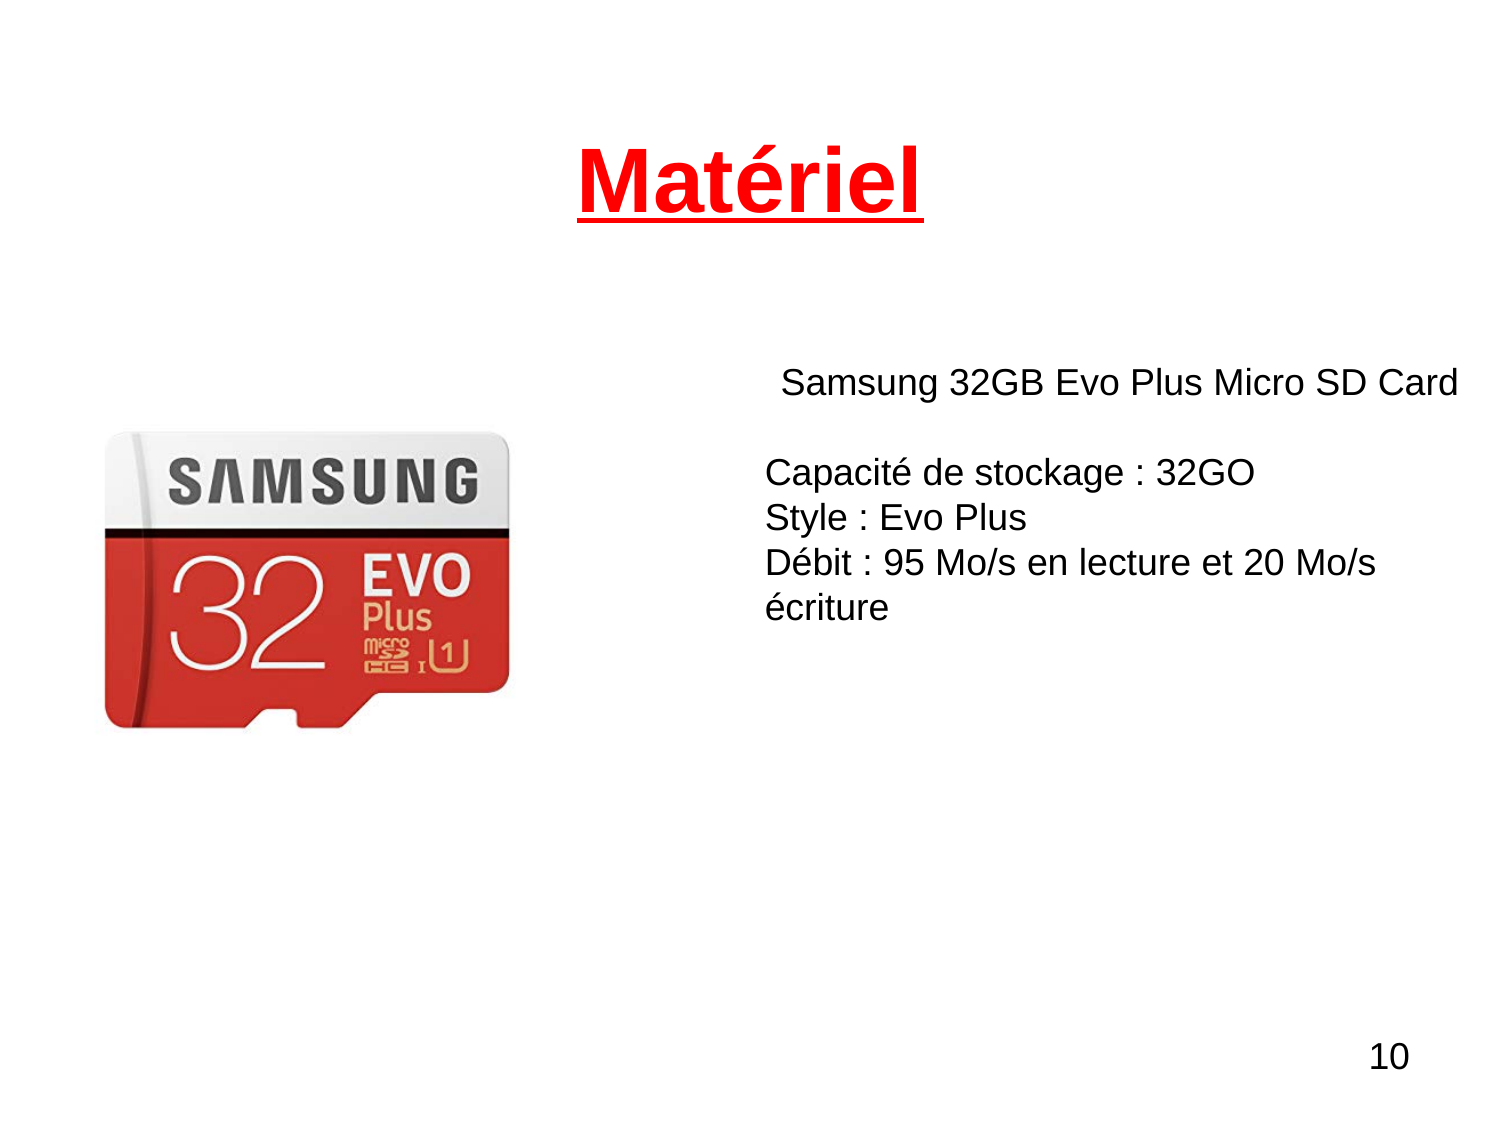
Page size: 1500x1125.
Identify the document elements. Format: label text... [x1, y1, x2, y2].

picture [41, 314, 573, 846]
text_box Matériel [0, 113, 1500, 239]
text_box Samsung 32GB Evo Plus Micro SD Card Capacité de stockage : 32GO Style : Evo Plus Débit : 95 Mo/s en lecture et 20 Mo/s écriture [750, 349, 1500, 681]
